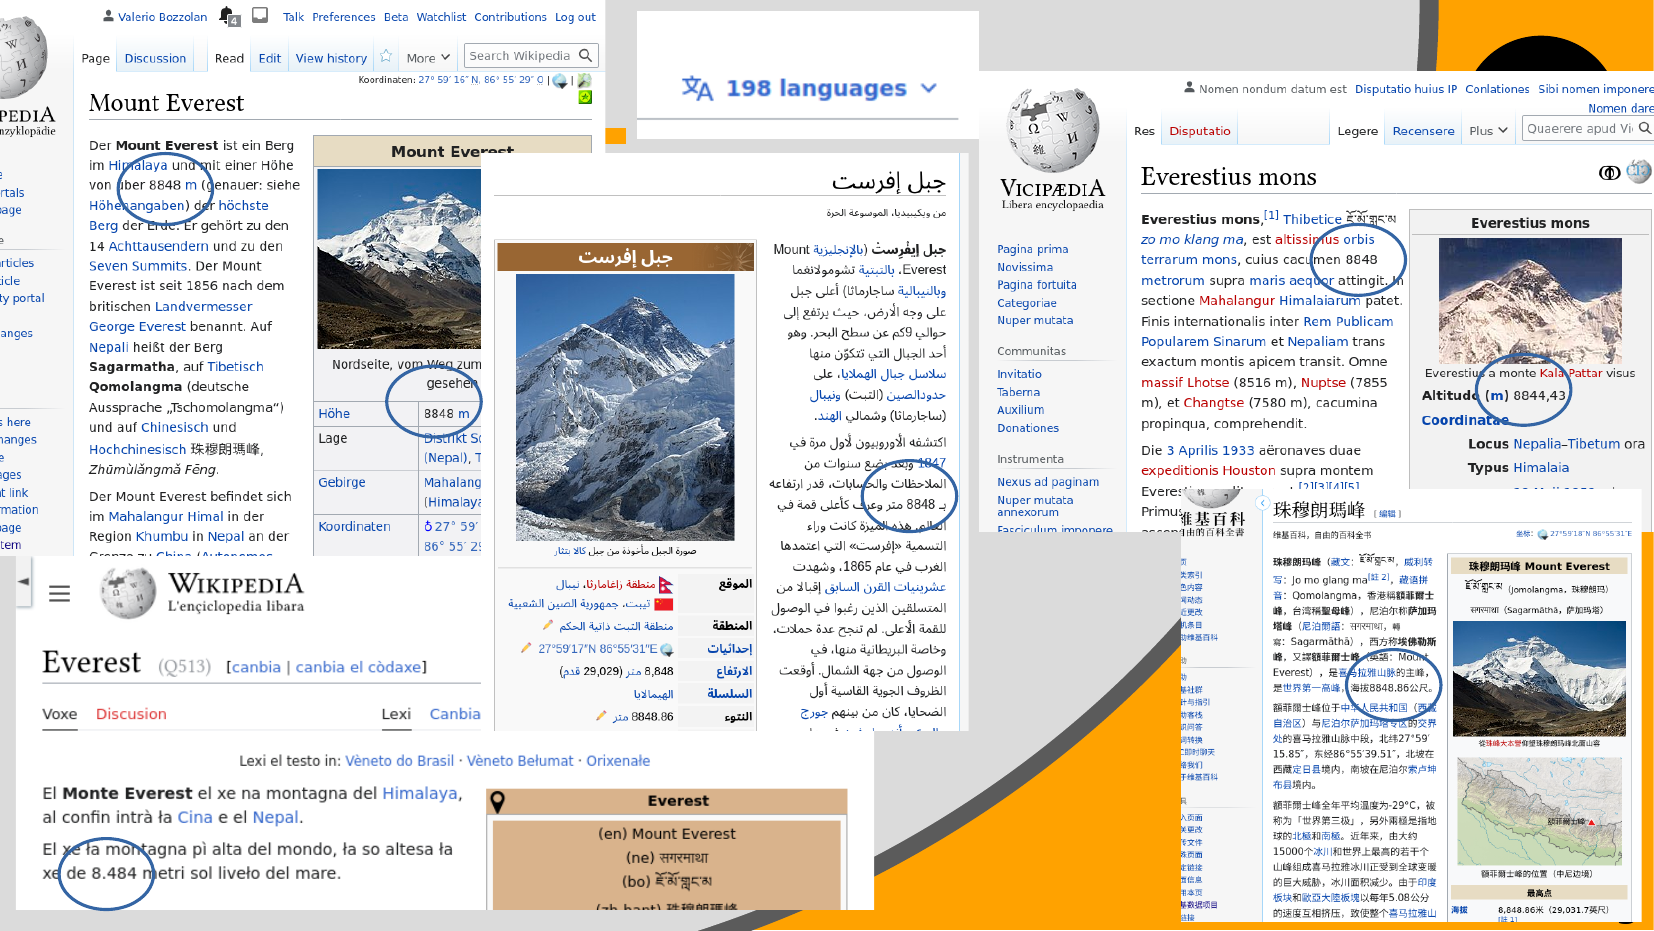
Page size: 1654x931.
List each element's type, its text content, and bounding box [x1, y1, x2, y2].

text_box Linux.it- ILS.org [1346, 874, 1654, 927]
picture [637, 11, 1654, 922]
picture [0, 0, 969, 910]
picture [61, 841, 151, 907]
